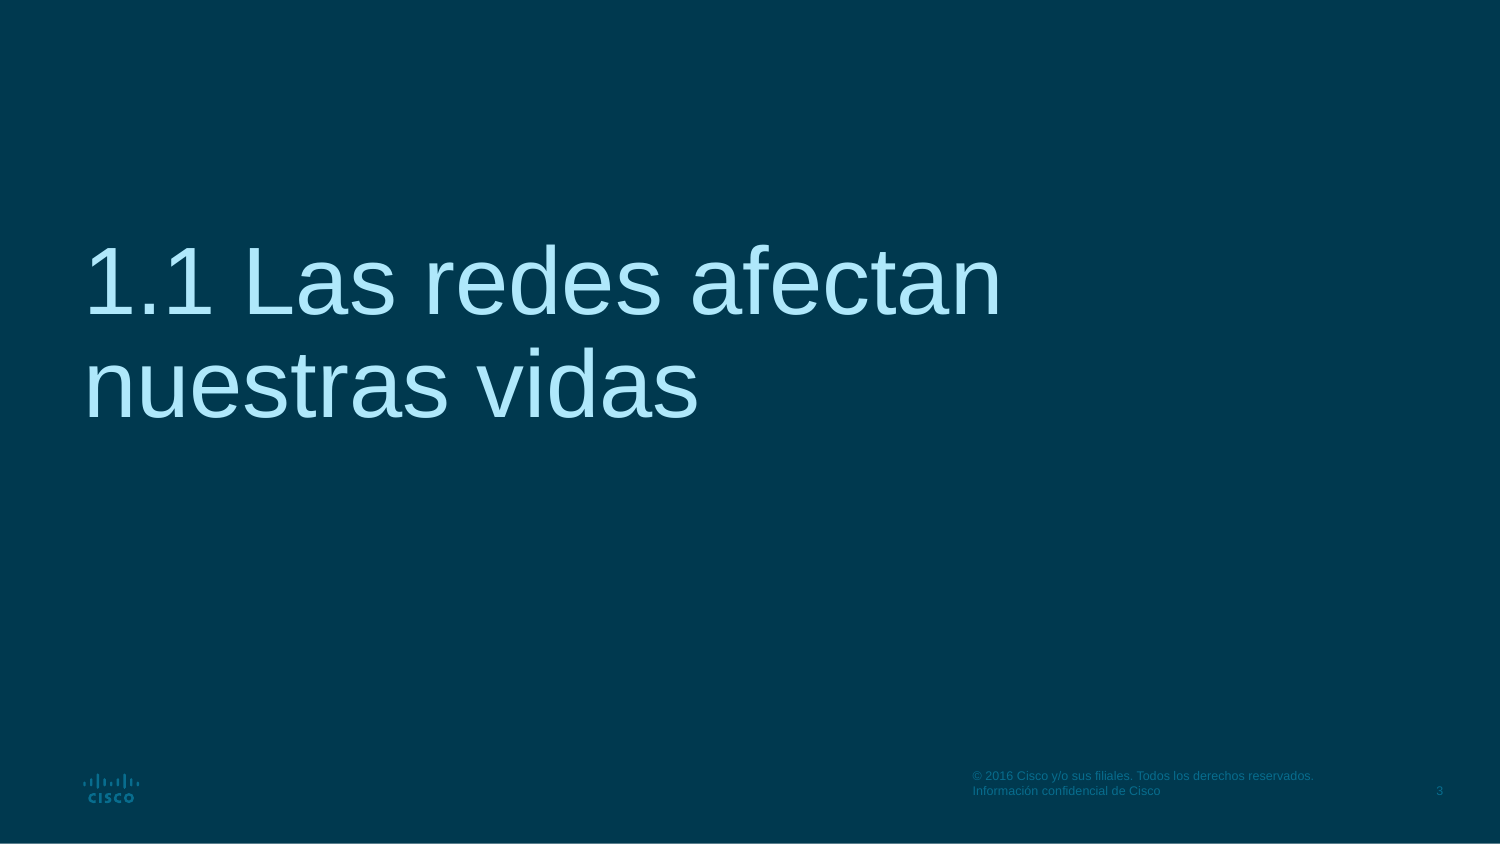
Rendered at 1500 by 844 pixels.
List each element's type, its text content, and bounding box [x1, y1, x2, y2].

title 1.1 Las redes afectan nuestras vidas [68, 150, 1315, 446]
